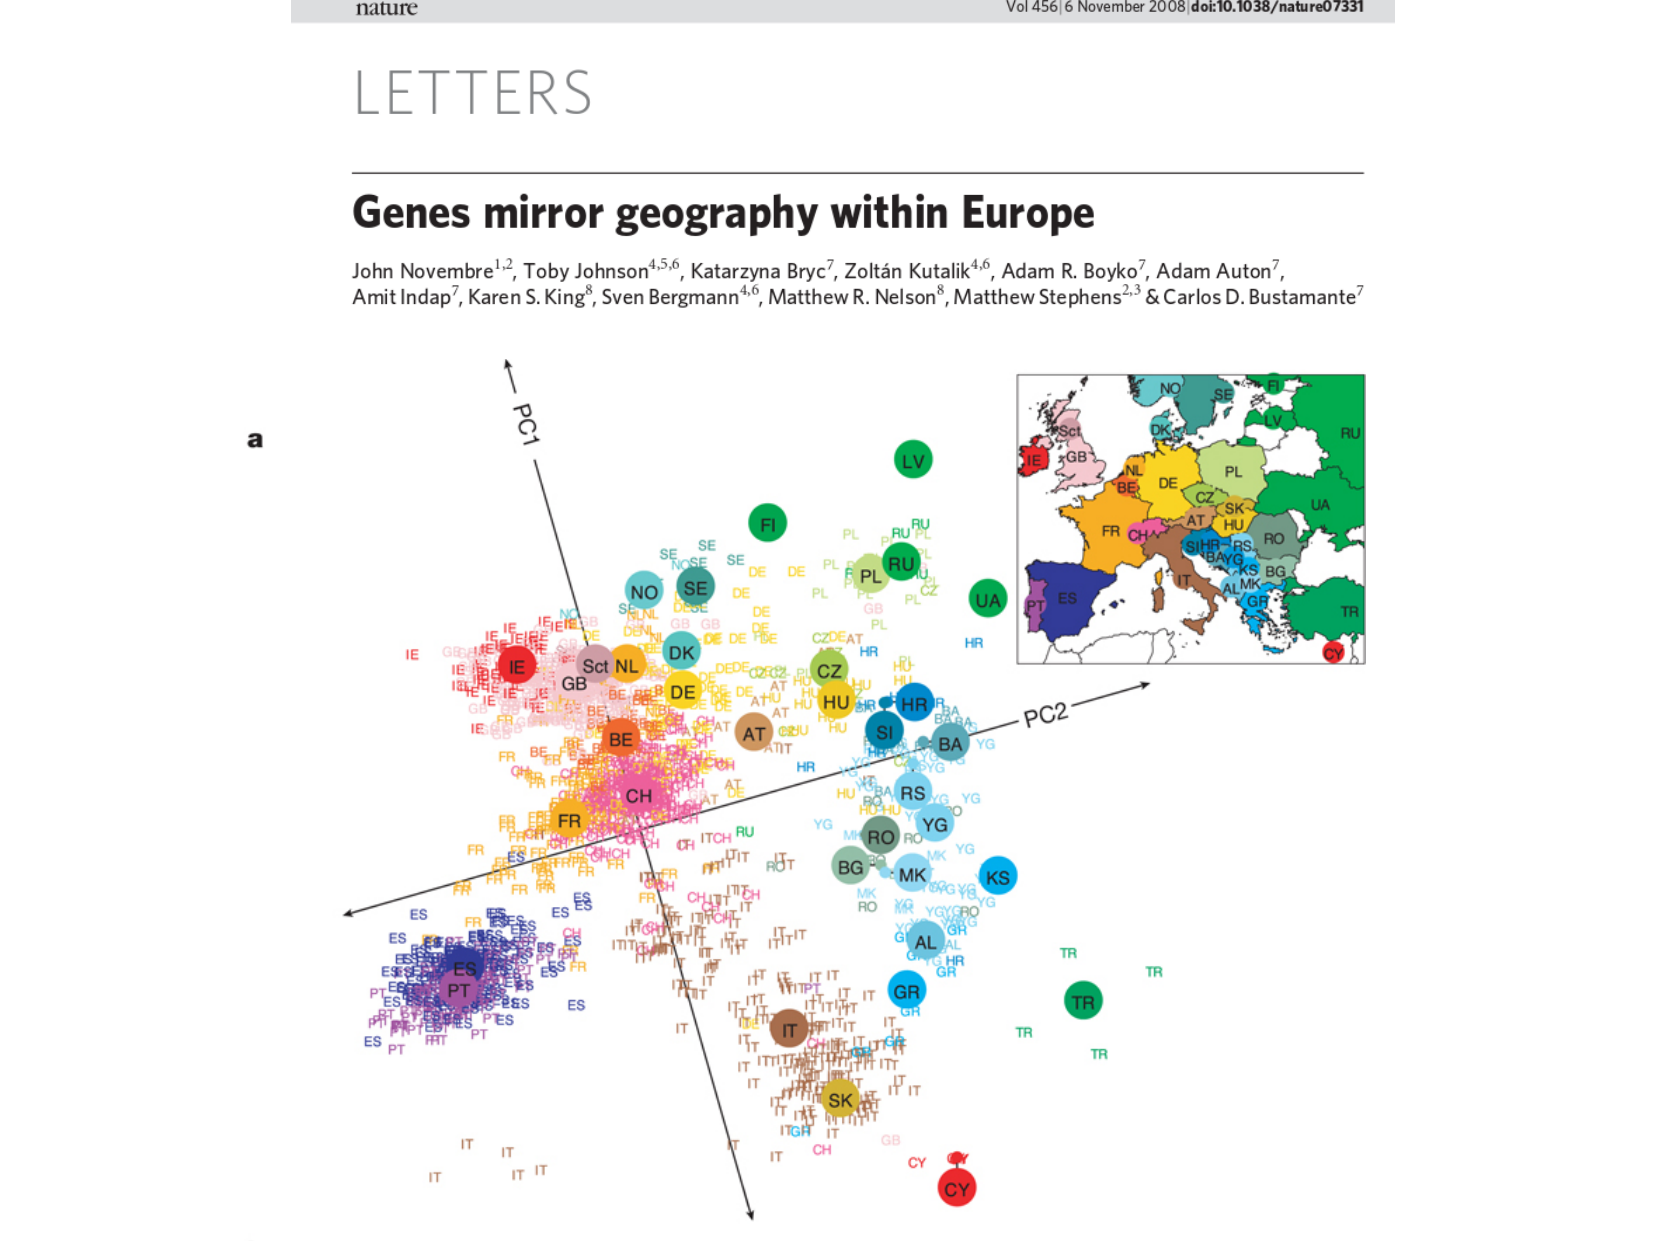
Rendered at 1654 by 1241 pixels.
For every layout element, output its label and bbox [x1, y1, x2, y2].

picture [243, 359, 1366, 1241]
picture [291, 0, 1396, 331]
